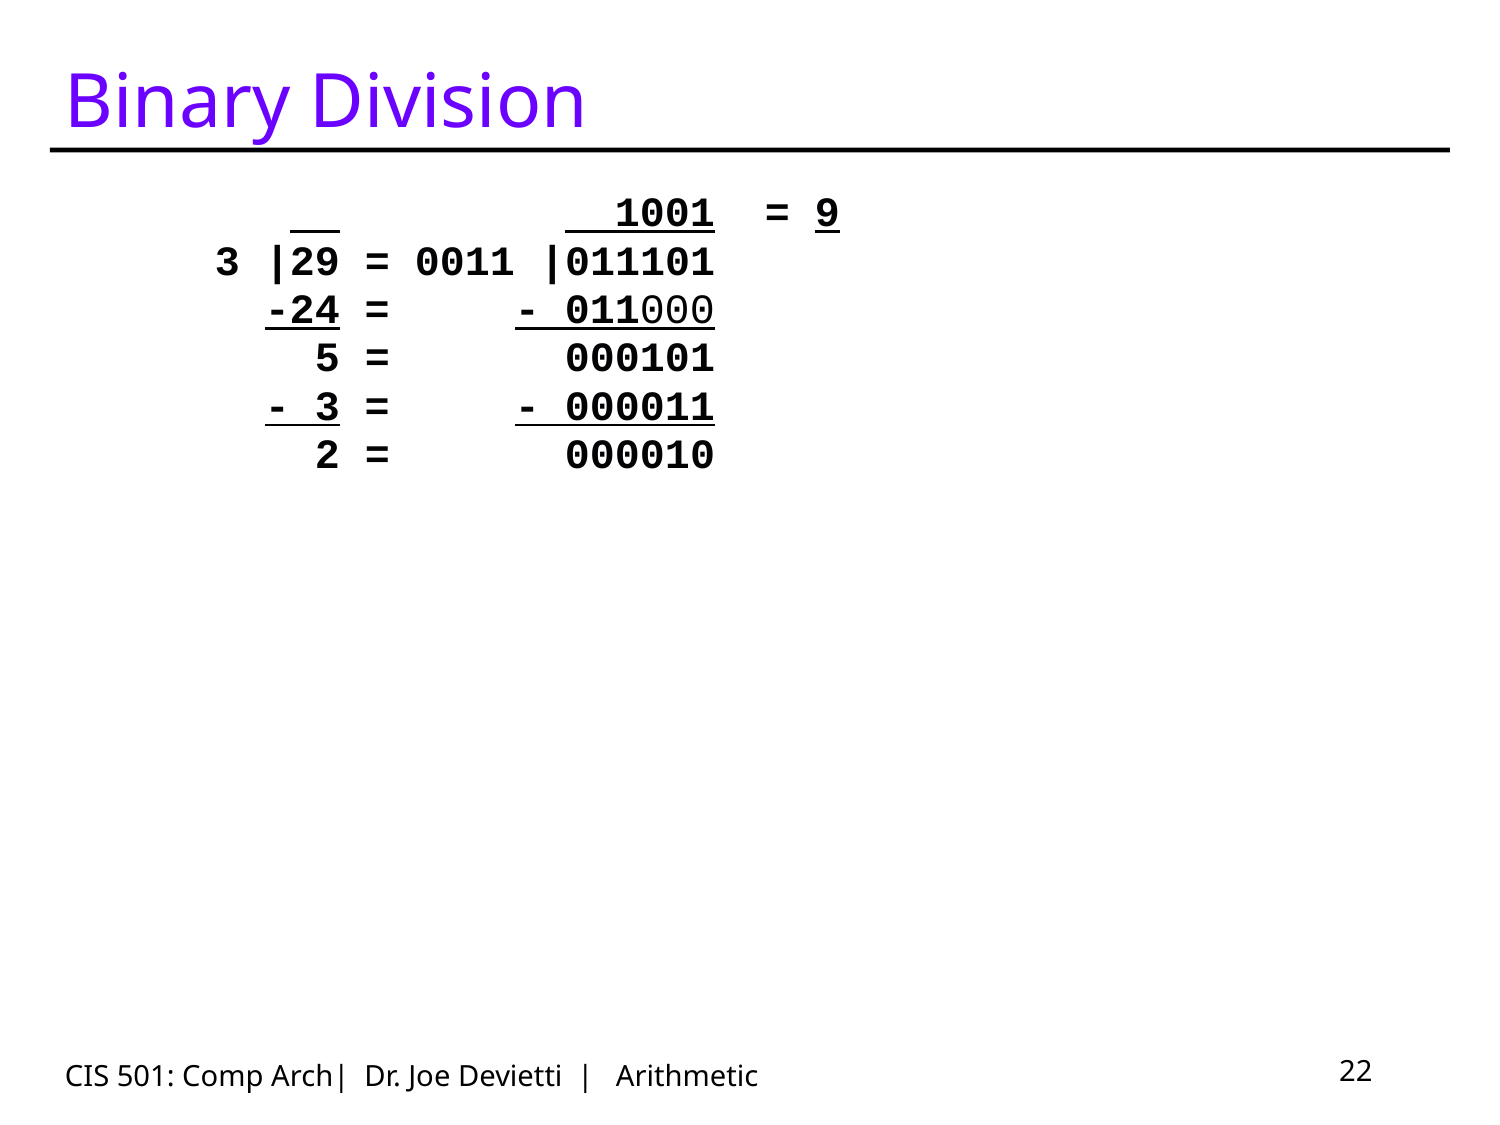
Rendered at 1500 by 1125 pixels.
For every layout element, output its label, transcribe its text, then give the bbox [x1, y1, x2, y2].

text_box CIS 501: Comp Arch| Dr. Joe Devietti | Arithmetic [49, 1049, 988, 1100]
text_box 1001 = 9 3 |29 = 0011 |011101 -24 = - 011000 5 = 000101 - 3 = - 000011 2 = 000010 [49, 187, 1450, 1025]
text_box Binary Division [49, 37, 1363, 150]
text_box <number> [1074, 1049, 1388, 1100]
